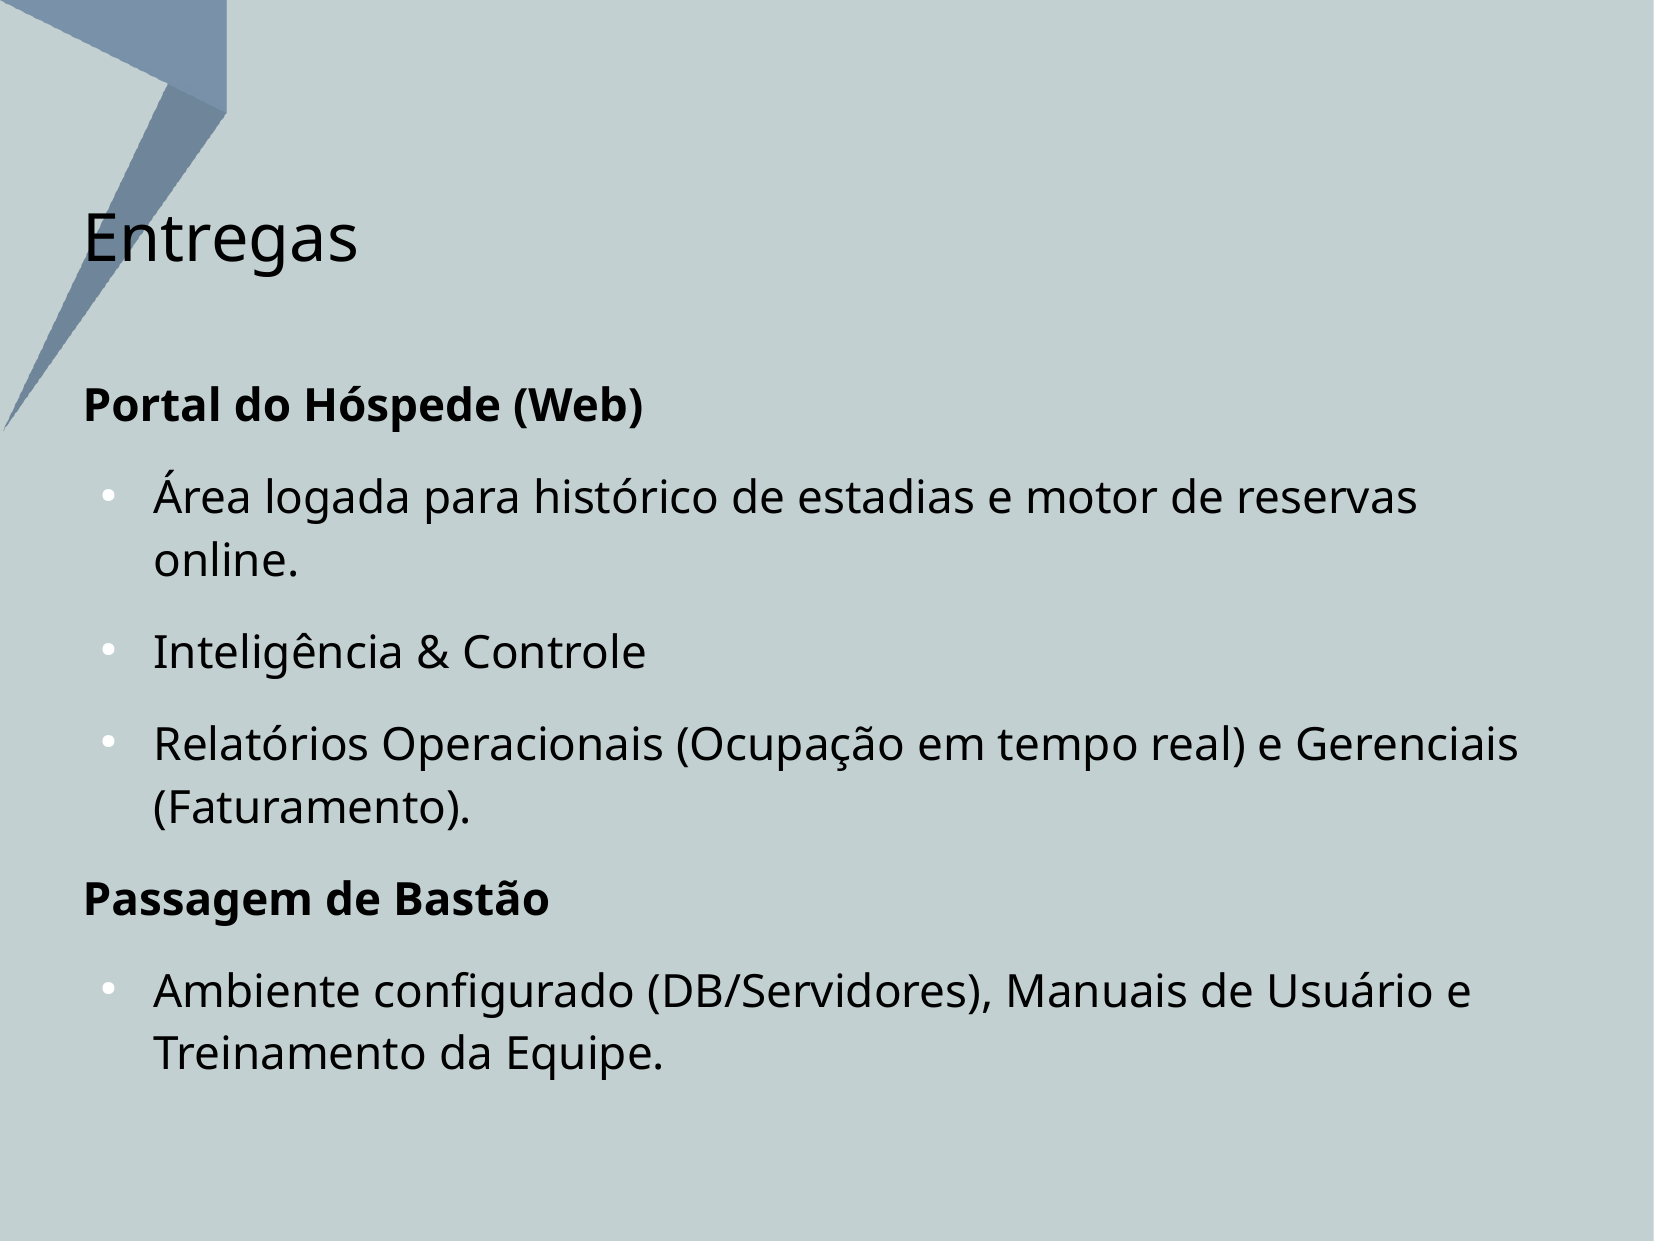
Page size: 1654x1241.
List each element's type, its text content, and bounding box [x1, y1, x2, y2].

list Portal do Hóspede (Web) Área logada para histórico de estadias e motor de reservas online. Inteligência & Controle Relatórios Operacionais (Ocupação em tempo real) e Gerenciais (Faturamento). Passagem de Bastão Ambiente configurado (DB/Servidores), Manuais de Usuário e Treinamento da Equipe. [82, 372, 1571, 1084]
title Entregas [82, 132, 1571, 340]
picture [0, 0, 1654, 1241]
